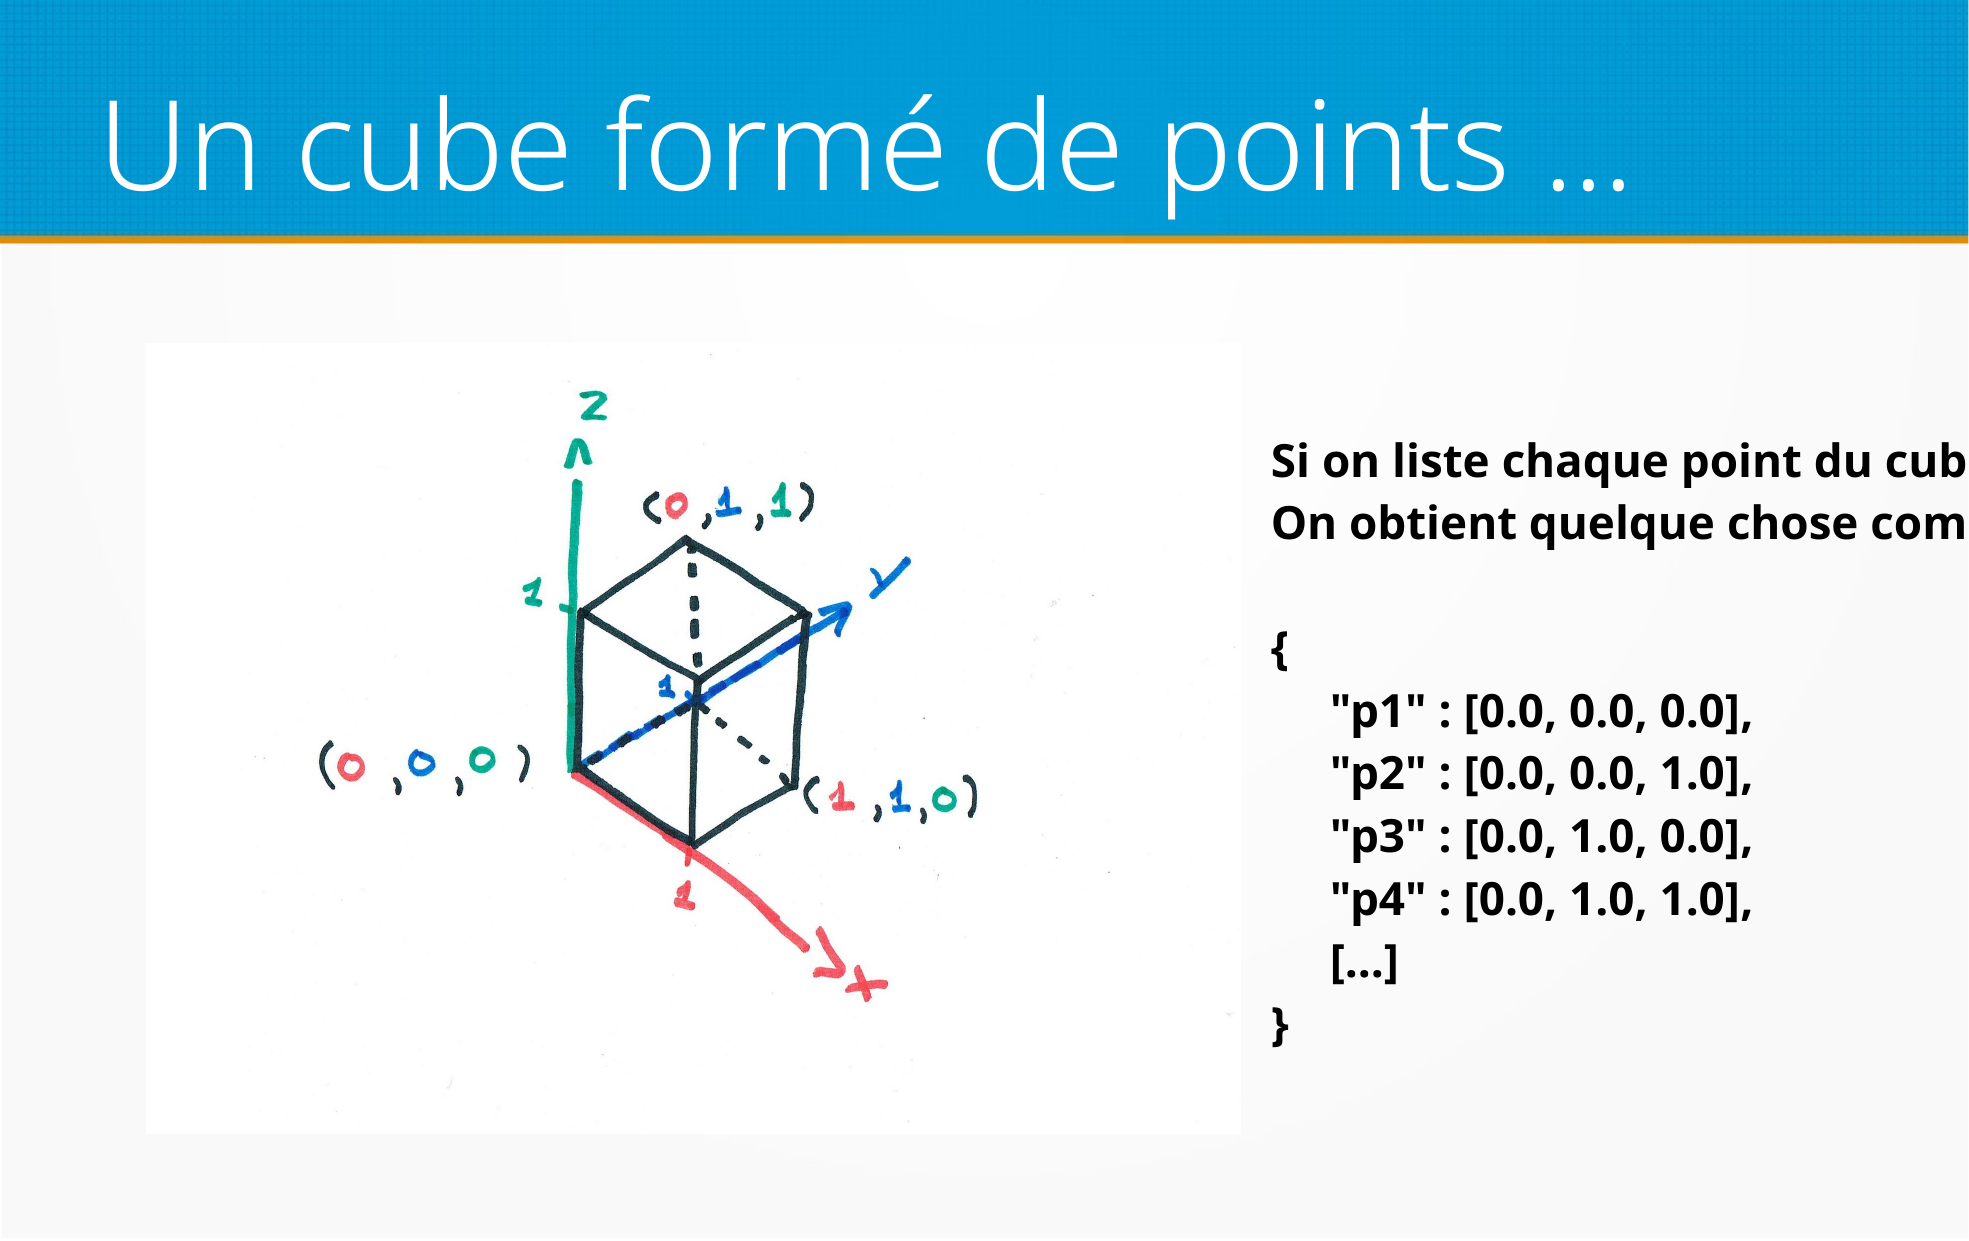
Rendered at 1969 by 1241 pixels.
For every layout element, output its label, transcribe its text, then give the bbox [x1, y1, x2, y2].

text_box Si on liste chaque point du cube, On obtient quelque chose comme { "p1" : [0.0, 0.0, 0.0], "p2" : [0.0, 0.0, 1.0], "p3" : [0.0, 1.0, 0.0], "p4" : [0.0, 1.0, 1.0], [...] } [1264, 448, 1969, 1033]
picture [0, 233, 1969, 1241]
title Un cube formé de points ... [98, 19, 1870, 227]
